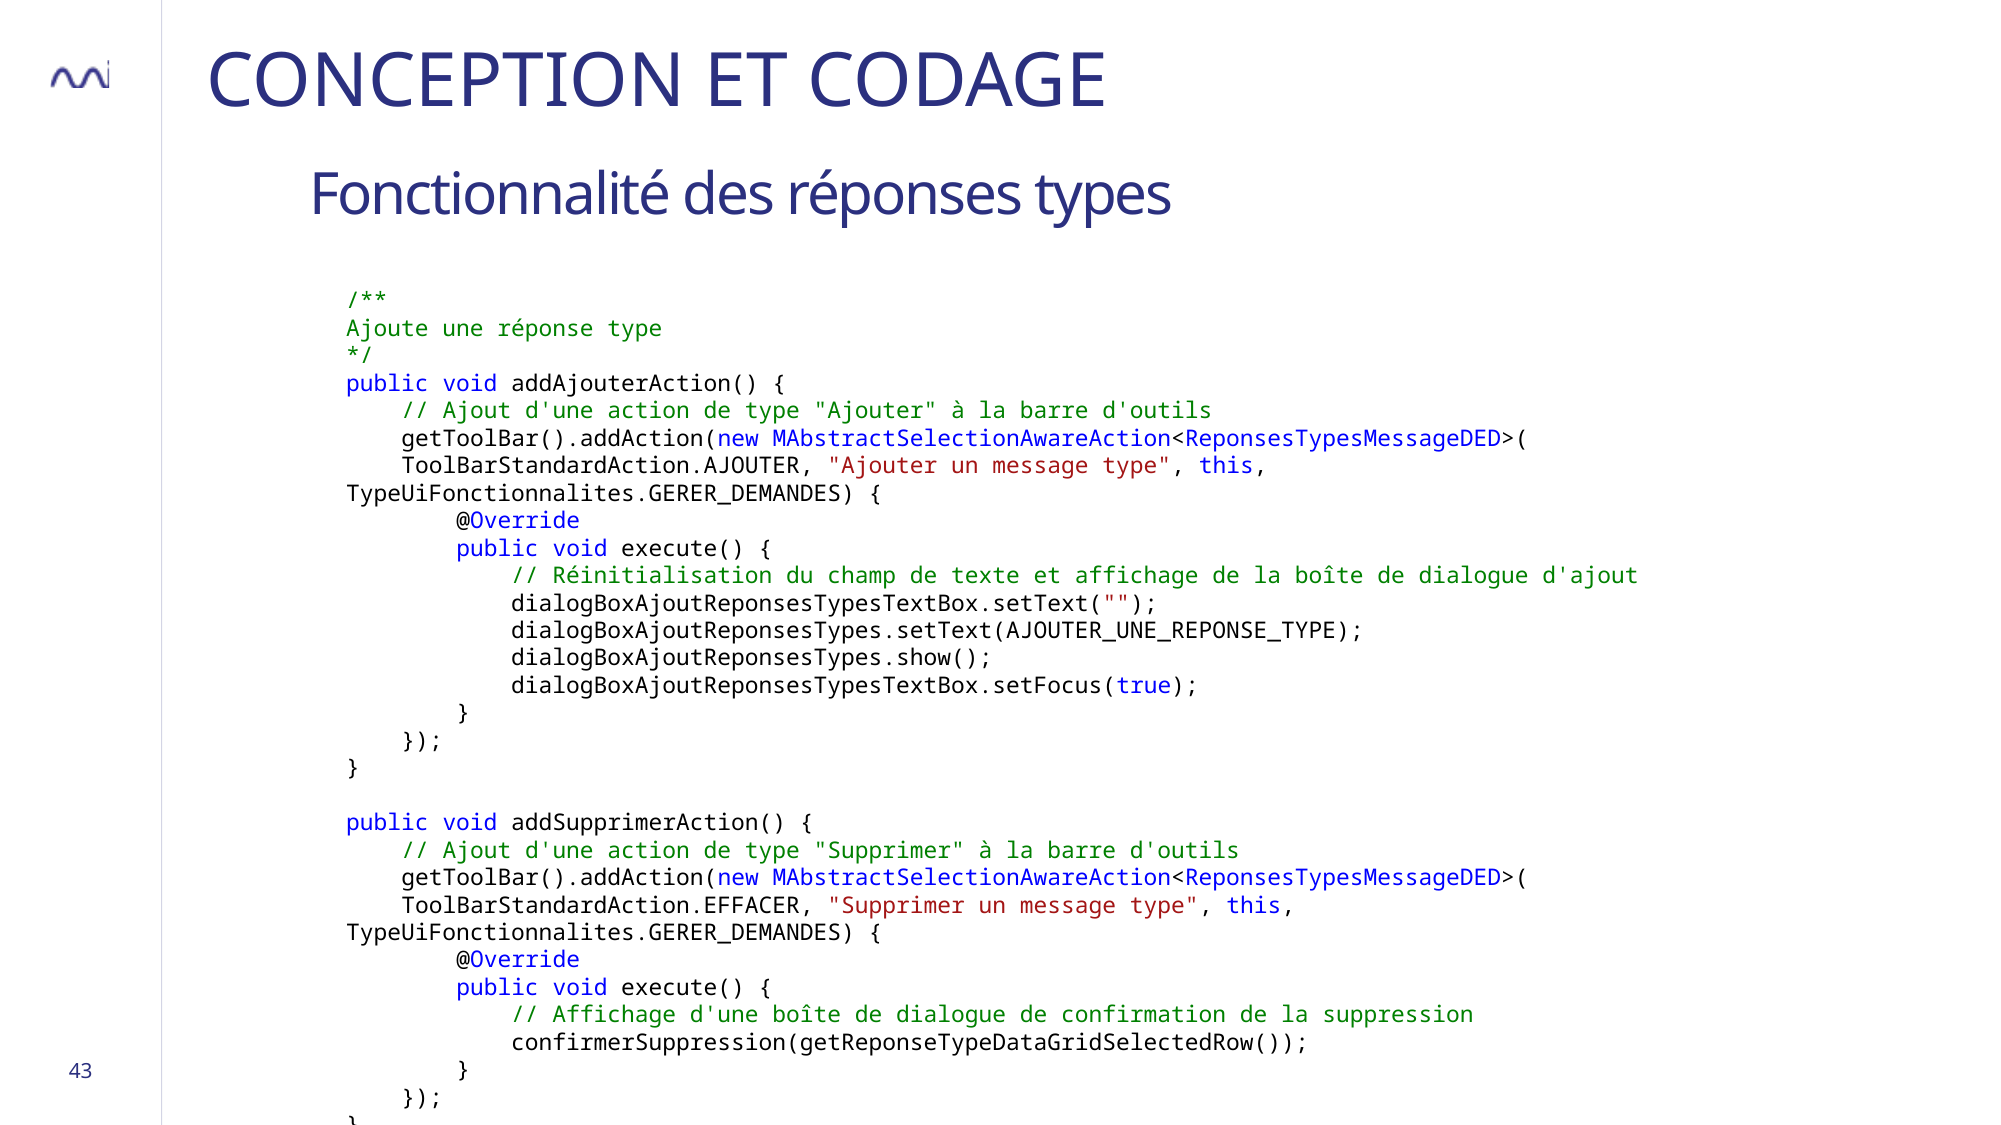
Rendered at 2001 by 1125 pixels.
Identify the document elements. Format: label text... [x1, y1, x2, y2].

text_box /** Ajoute une réponse type */ public void addAjouterAction() { // Ajout d'une action de type "Ajouter" à la barre d'outils getToolBar().addAction(new MAbstractSelectionAwareAction<ReponsesTypesMessageDED>( ToolBarStandardAction.AJOUTER, "Ajouter un message type", this, TypeUiFonctionnalites.GERER_DEMANDES) { @Override public void execute() { // Réinitialisation du champ de texte et affichage de la boîte de dialogue d'ajout dialogBoxAjoutReponsesTypesTextBox.setText(""); dialogBoxAjoutReponsesTypes.setText(AJOUTER_UNE_REPONSE_TYPE); dialogBoxAjoutReponsesTypes.show(); dialogBoxAjoutReponsesTypesTextBox.setFocus(true); } }); } public void addSupprimerAction() { // Ajout d'une action de type "Supprimer" à la barre d'outils getToolBar().addAction(new MAbstractSelectionAwareAction<ReponsesTypesMessageDED>( ToolBarStandardAction.EFFACER, "Supprimer un message type", this, TypeUiFonctionnalites.GERER_DEMANDES) { @Override public void execute() { // Affichage d'une boîte de dialogue de confirmation de la suppression confirmerSuppression(getReponseTypeDataGridSelectedRow()); } }); } [331, 251, 1763, 1100]
text_box 43 [38, 1052, 123, 1091]
text_box CONCEPTION ET CODAGE [191, 23, 1192, 130]
text_box Fonctionnalité des réponses types [294, 161, 1685, 252]
